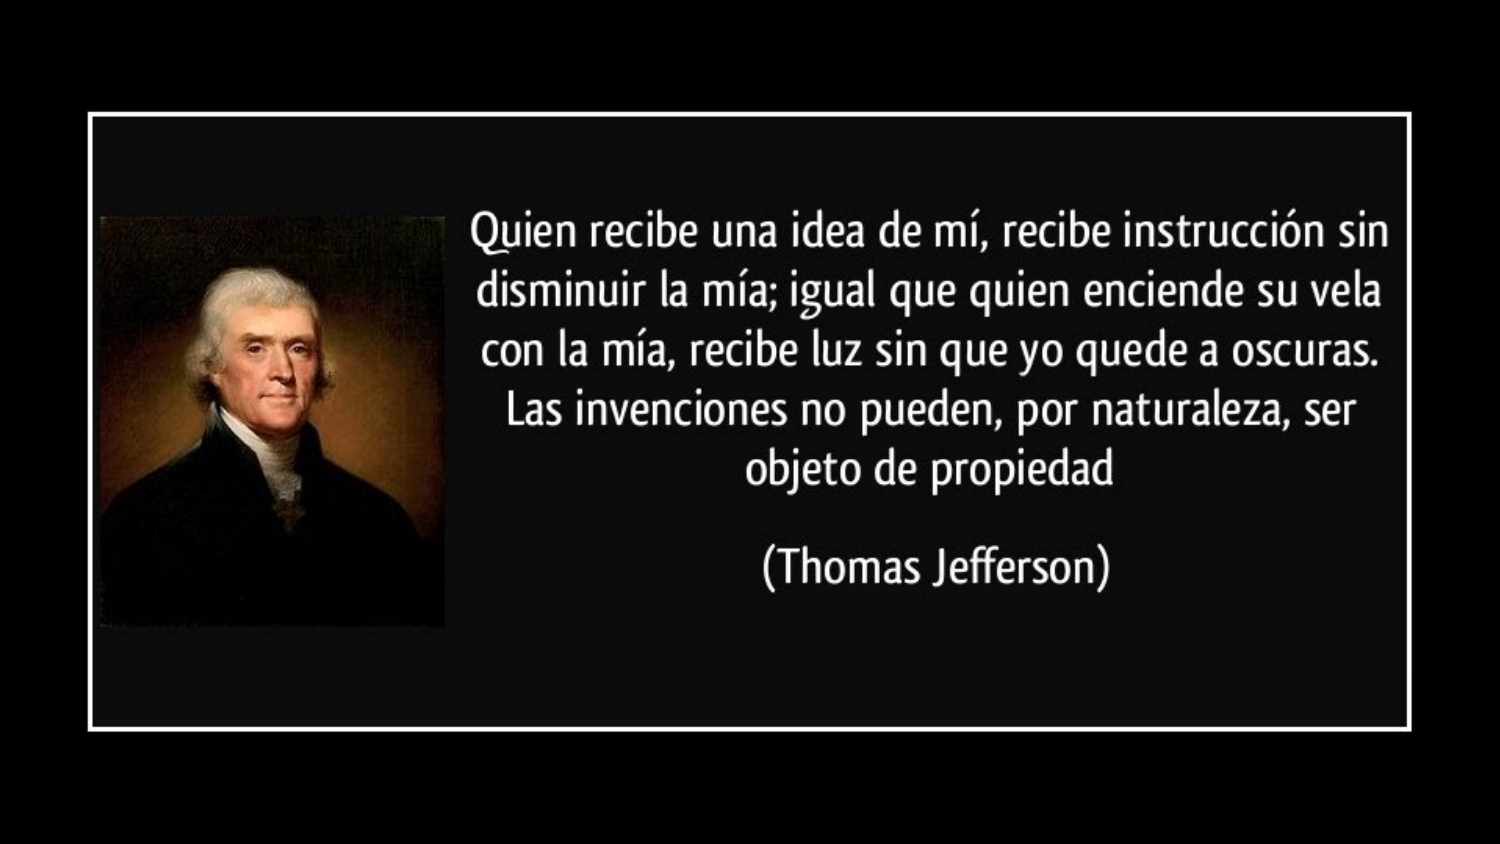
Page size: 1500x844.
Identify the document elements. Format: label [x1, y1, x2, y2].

picture [85, 109, 1415, 735]
